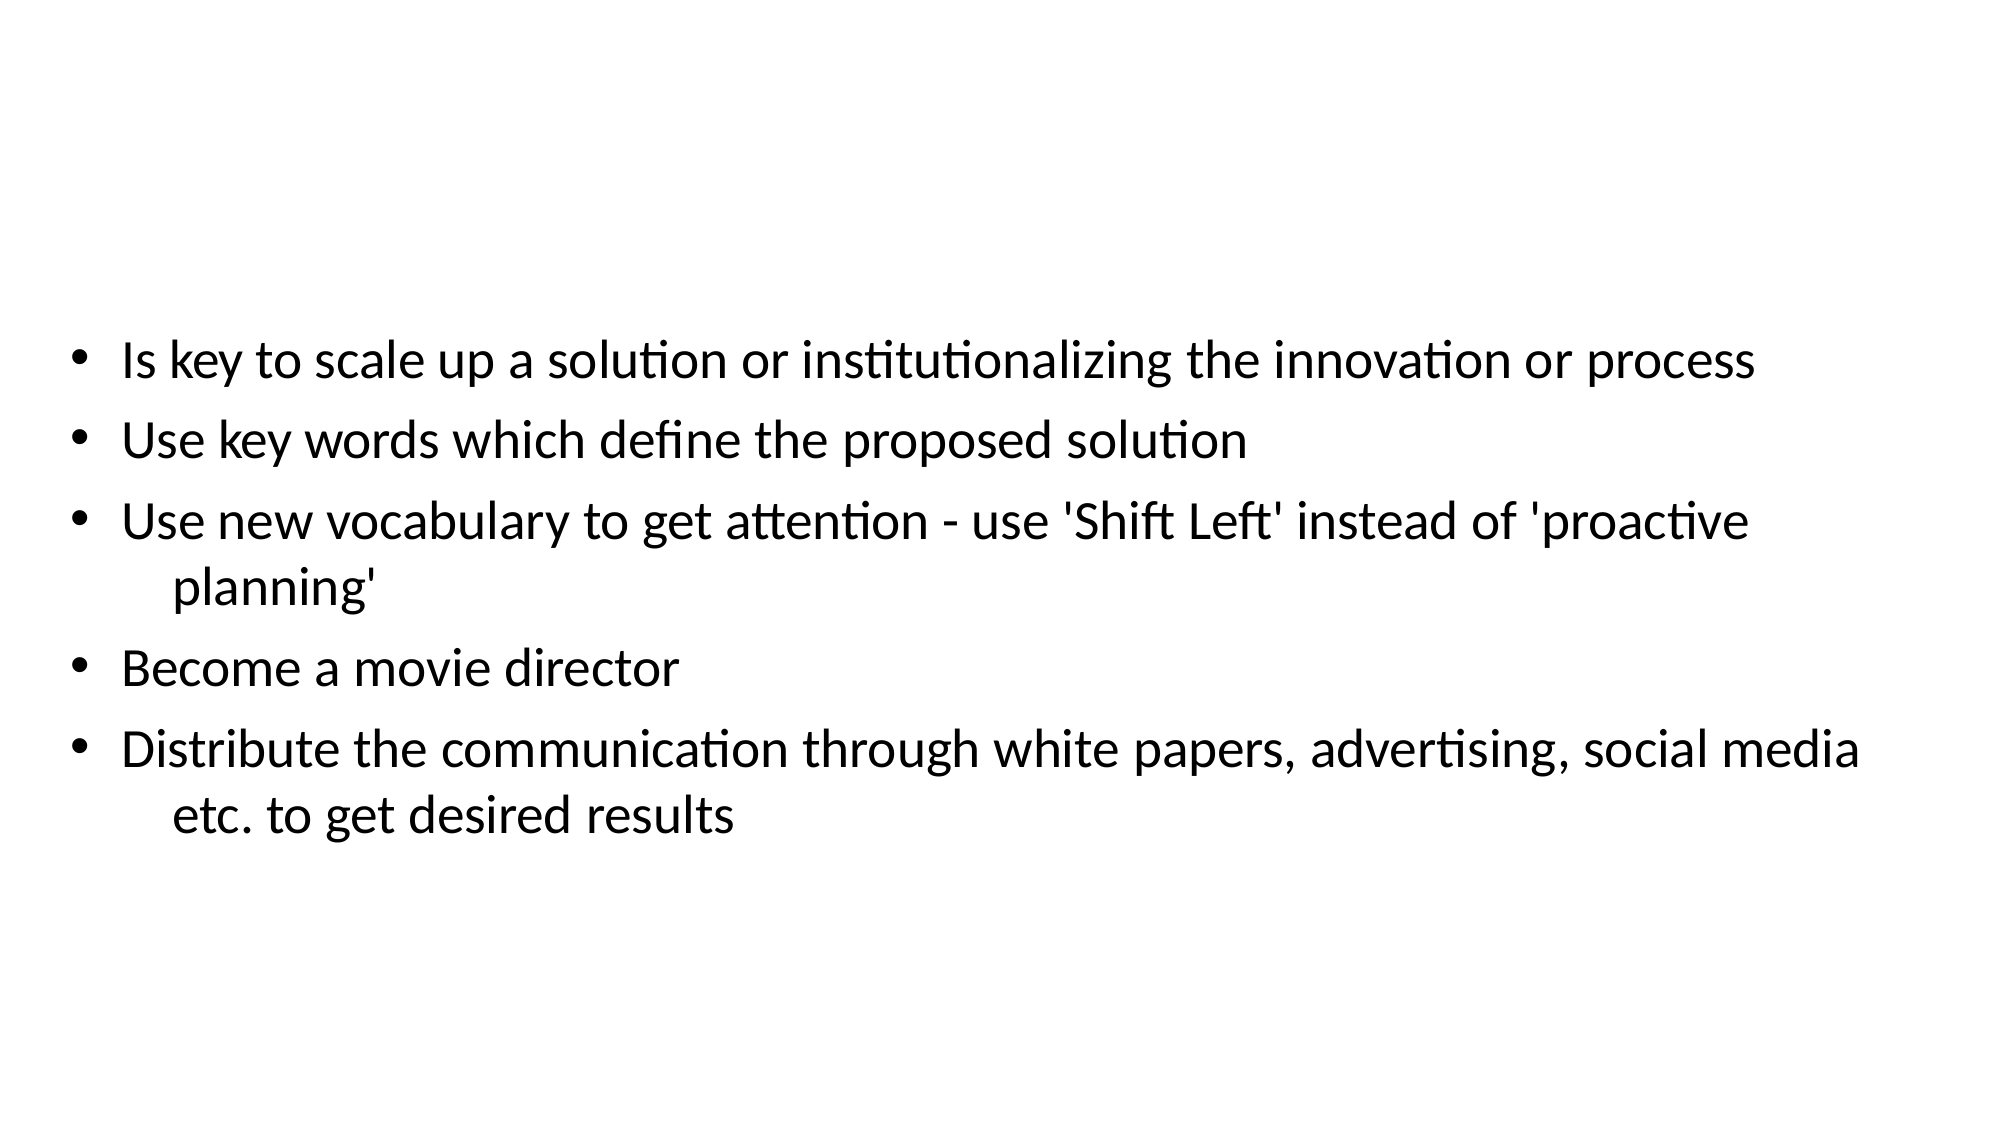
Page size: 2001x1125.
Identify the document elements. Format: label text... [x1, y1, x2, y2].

text_box Is key to scale up a solution or institutionalizing the innovation or process Use key words which define the proposed solution Use new vocabulary to get attention - use 'Shift Left' instead of 'proactive planning' Become a movie director Distribute the communication through white papers, advertising, social media etc. to get desired results [64, 305, 1878, 853]
